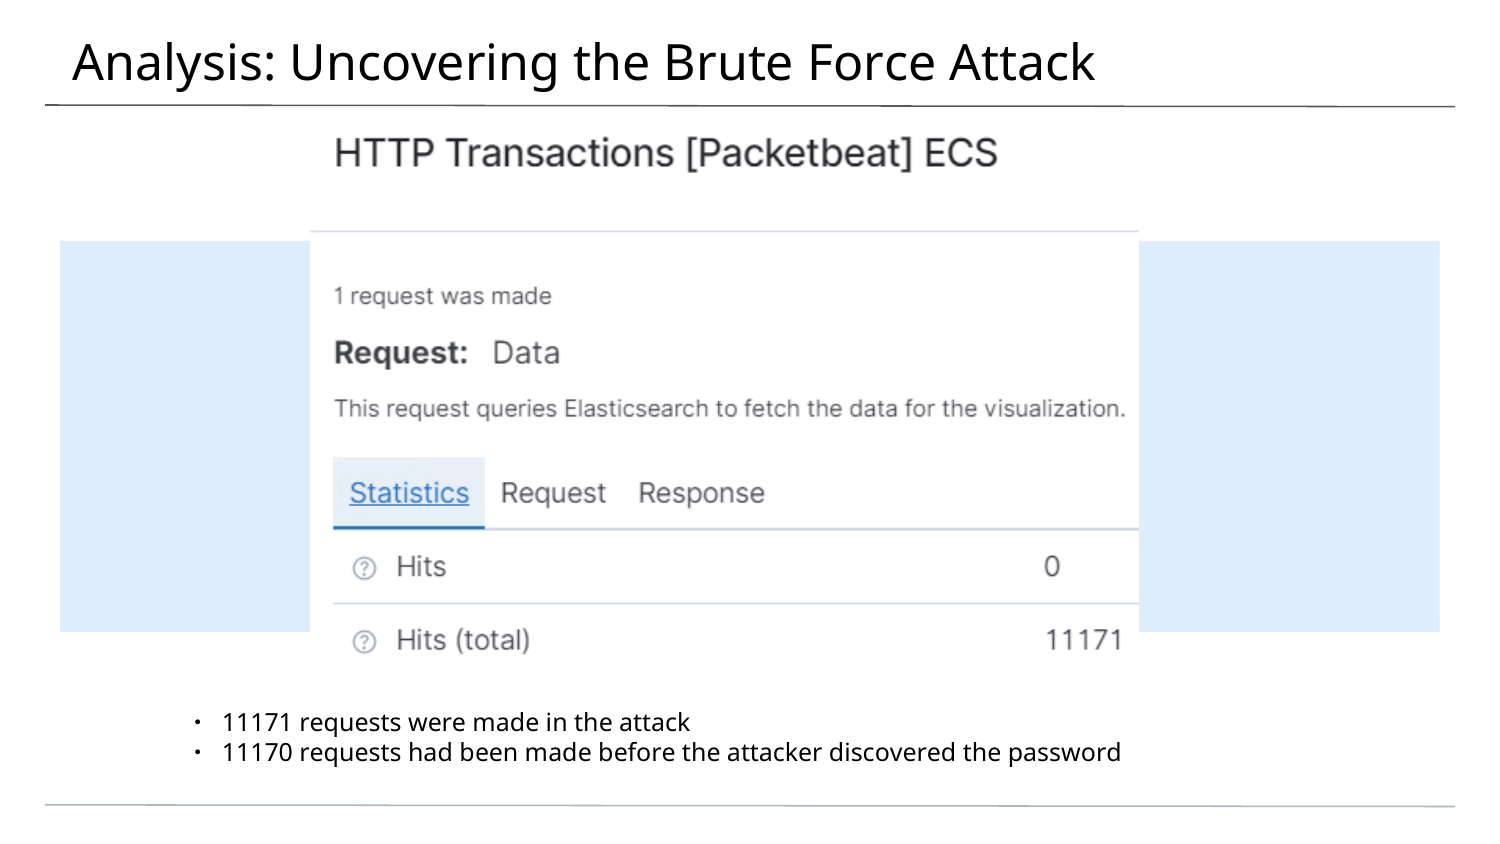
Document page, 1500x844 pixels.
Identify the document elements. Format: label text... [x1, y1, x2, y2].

subtitle 11171 requests were made in the attack 11170 requests had been made before the attacker discovered the password [69, 691, 1440, 779]
text_box [60, 241, 310, 632]
picture [310, 126, 1139, 664]
title Analysis: Uncovering the Brute Force Attack [0, 0, 1500, 88]
subtitle [0, 104, 676, 313]
text_box [1139, 241, 1440, 632]
